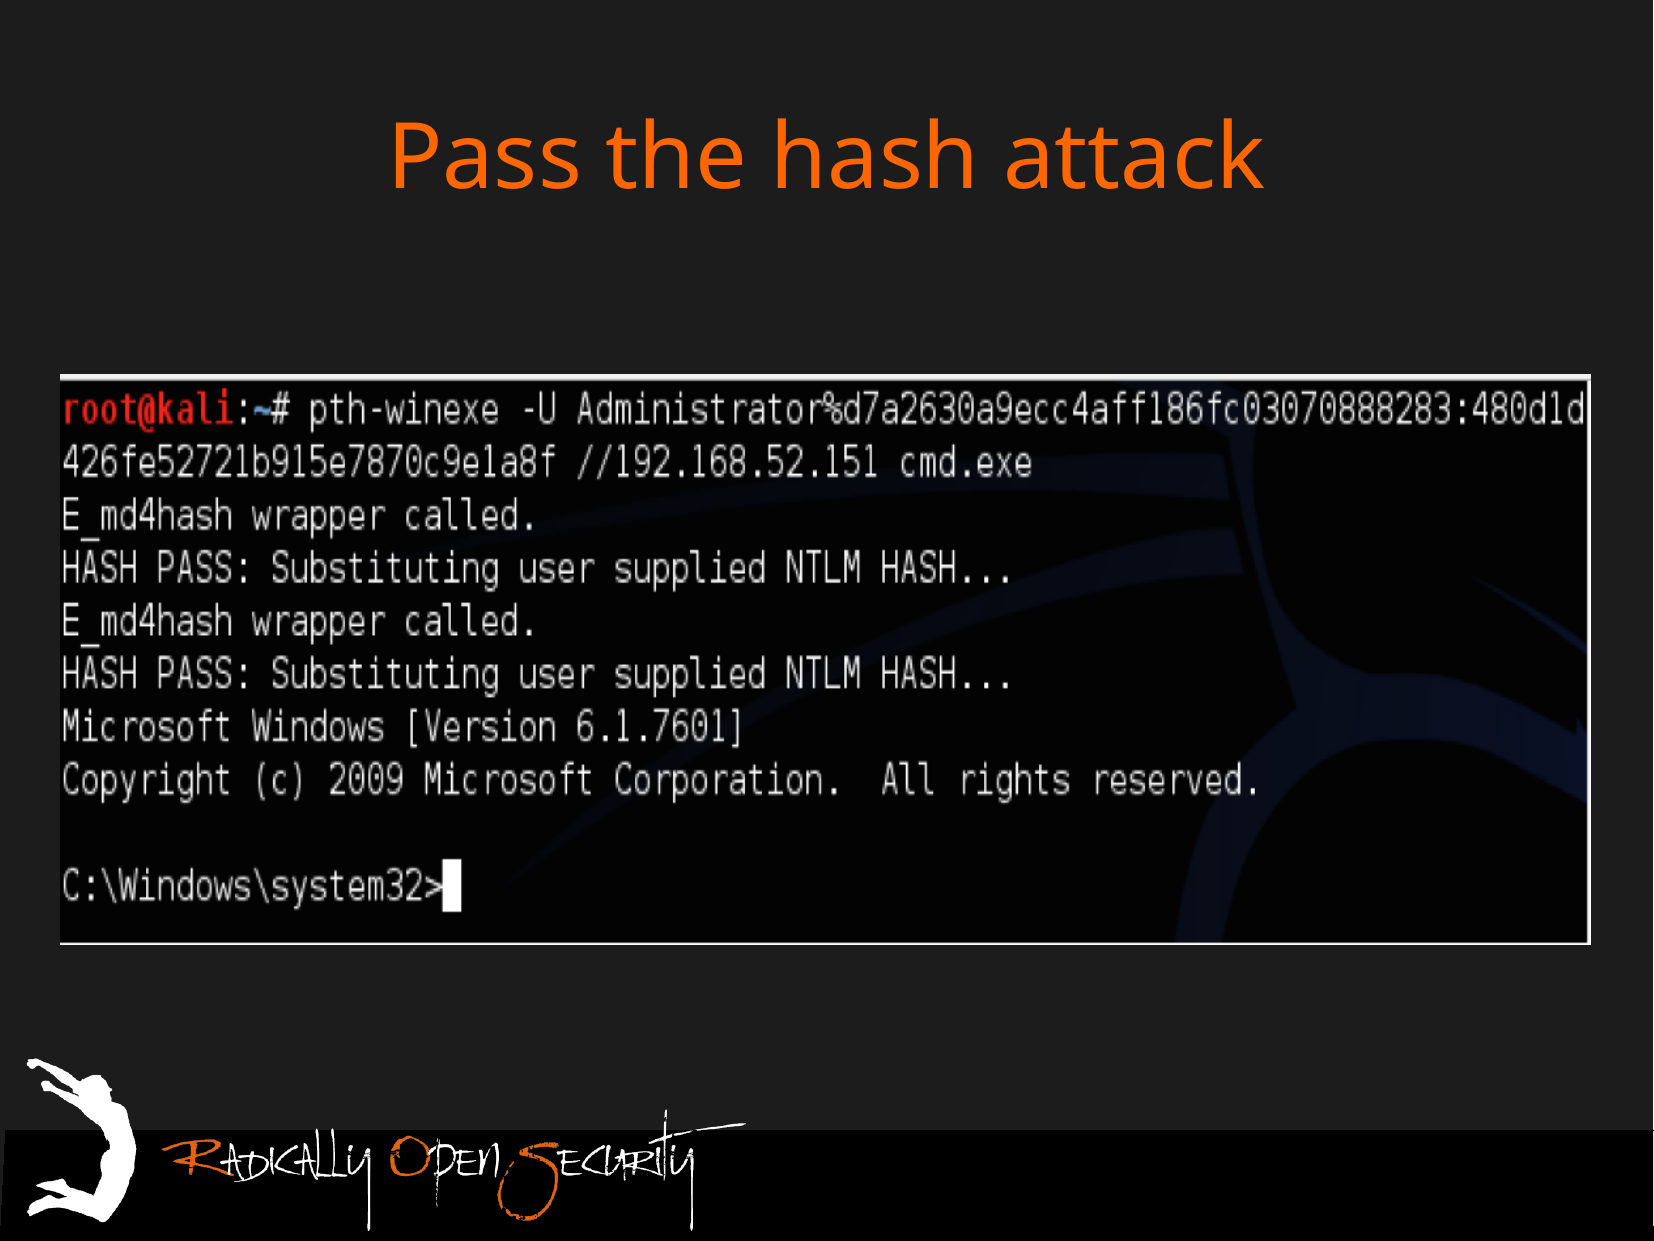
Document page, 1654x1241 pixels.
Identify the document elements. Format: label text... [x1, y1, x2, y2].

picture [60, 374, 1591, 946]
picture [0, 1022, 778, 1241]
title Pass the hash attack [82, 49, 1571, 257]
